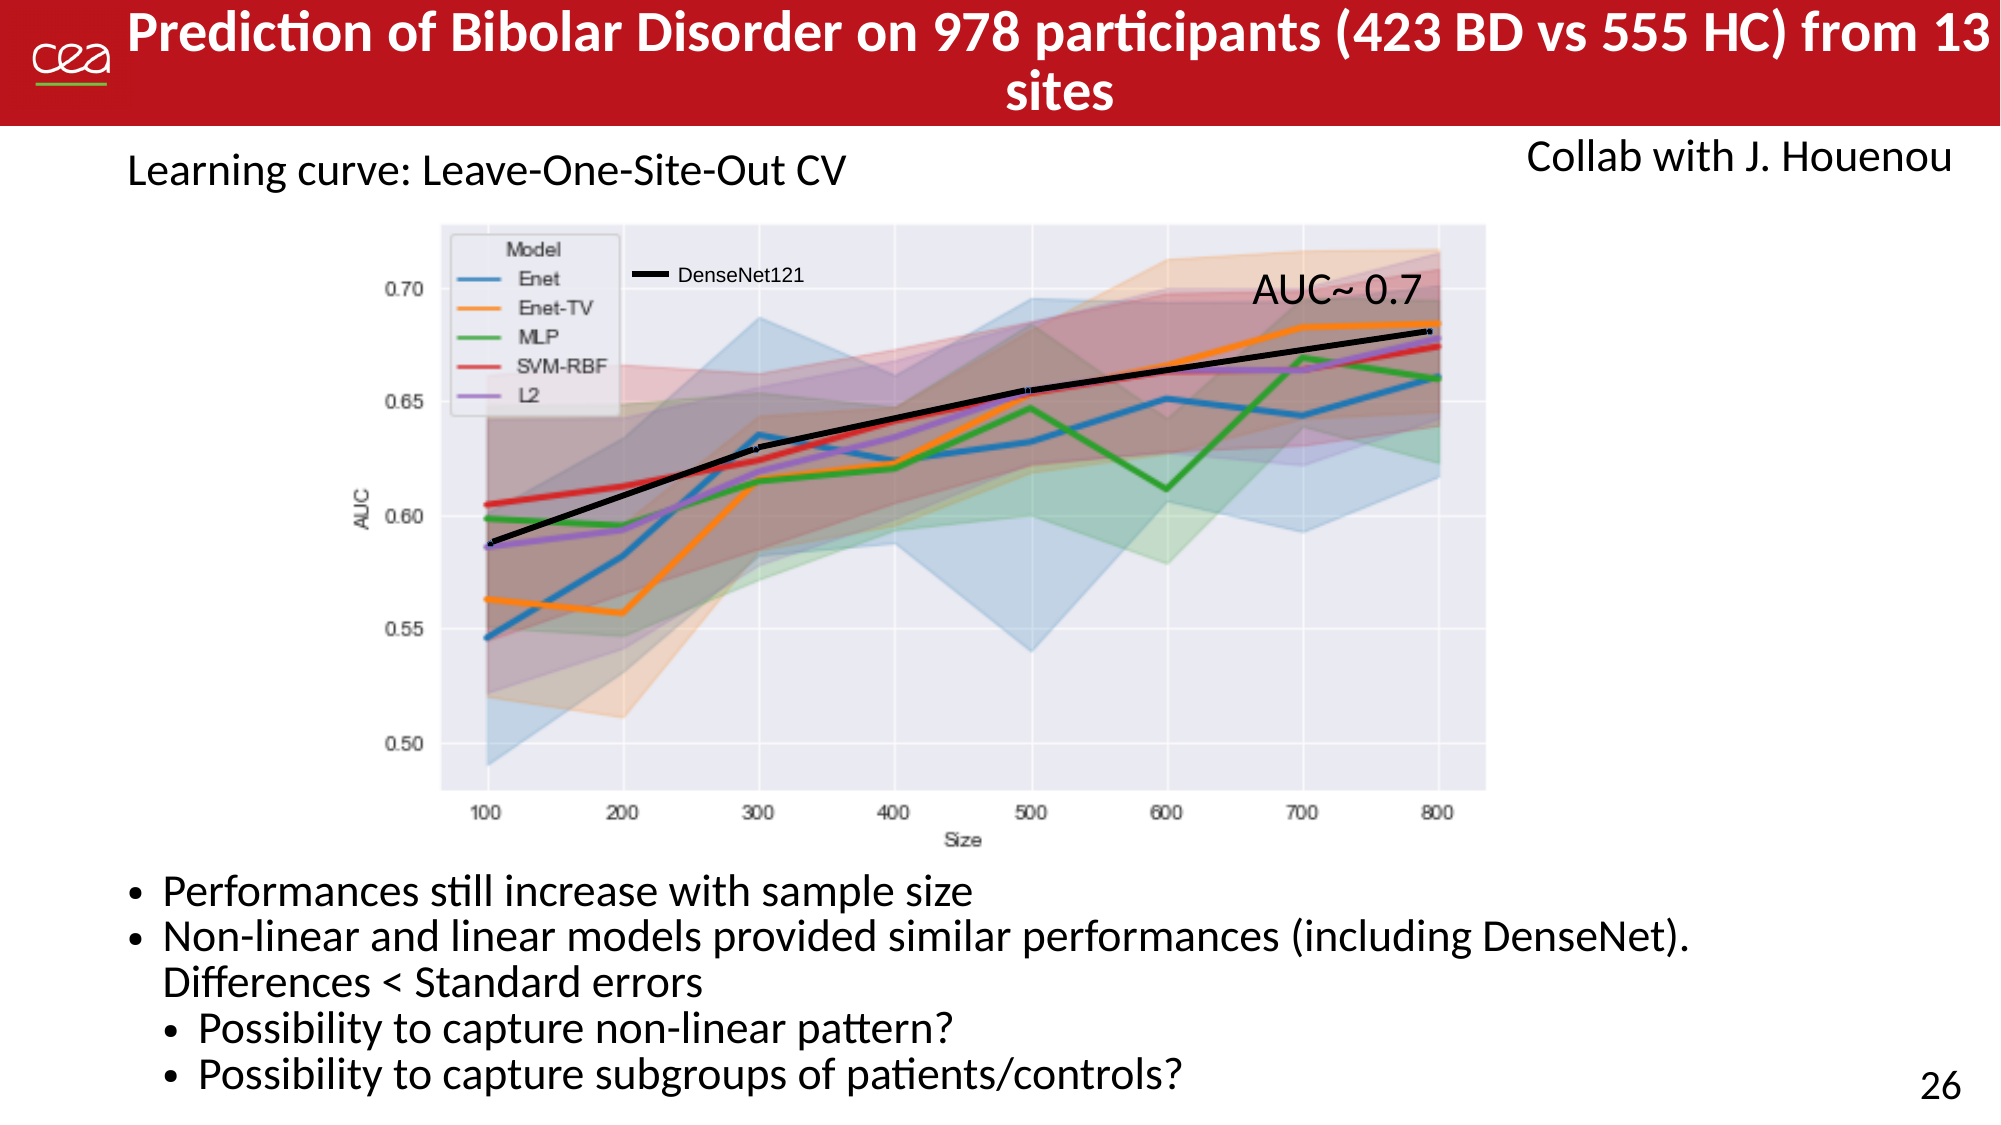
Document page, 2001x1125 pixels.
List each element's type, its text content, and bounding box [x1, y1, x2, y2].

text_box Learning curve: Leave-One-Site-Out CV [112, 144, 1876, 205]
text_box [487, 540, 494, 547]
text_box [753, 446, 759, 453]
text_box AUC~ 0.7 [1237, 262, 1468, 326]
picture [9, 8, 120, 109]
text_box DenseNet121 [663, 256, 828, 295]
text_box [1427, 328, 1433, 335]
text_box Collab with J. Houenou [1512, 129, 2000, 191]
picture [342, 209, 1501, 867]
text_box [1025, 387, 1031, 394]
title Prediction of Bibolar Disorder on 978 participants (423 BD vs 555 HC) from 13 sites [120, 3, 2000, 130]
text_box Performances still increase with sample size Non-linear and linear models provided similar performances (including DenseNet). Differences < Standard errors Possibility to capture non-linear pattern? Possibility to capture subgroups of patients/controls? [112, 864, 1951, 1109]
